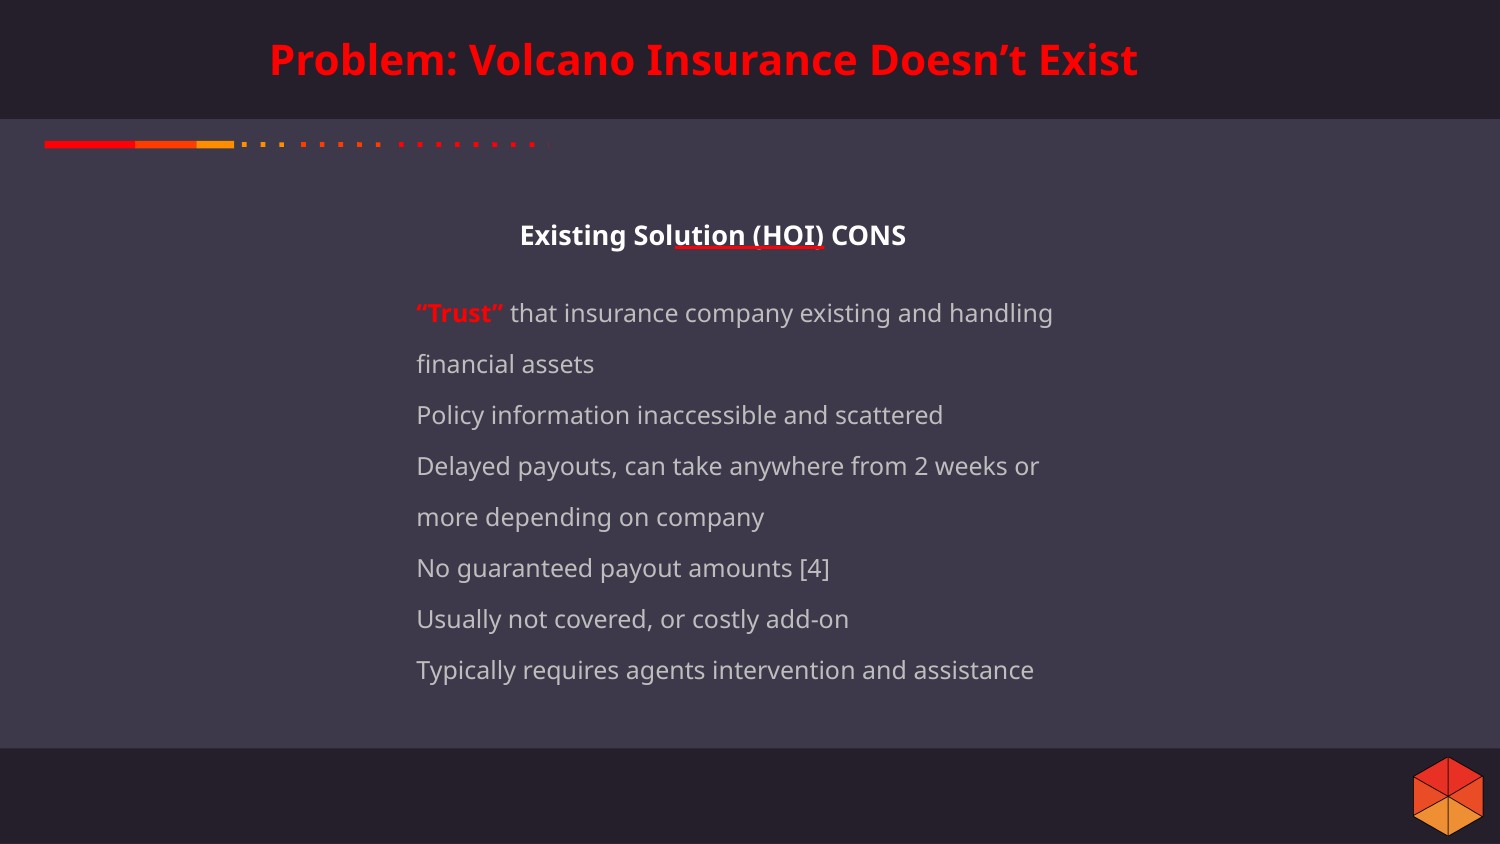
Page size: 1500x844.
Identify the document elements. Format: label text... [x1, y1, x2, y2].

picture [1412, 755, 1484, 837]
title Problem: Volcano Insurance Doesn’t Exist [253, 15, 1500, 104]
list Existing Solution (HOI) CONS “Trust” that insurance company existing and handling financial assets Policy information inaccessible and scattered Delayed payouts, can take anywhere from 2 weeks or more depending on company No guaranteed payout amounts [4] Usually not covered, or costly add-on Typically requires agents intervention and assistance [356, 183, 1070, 744]
